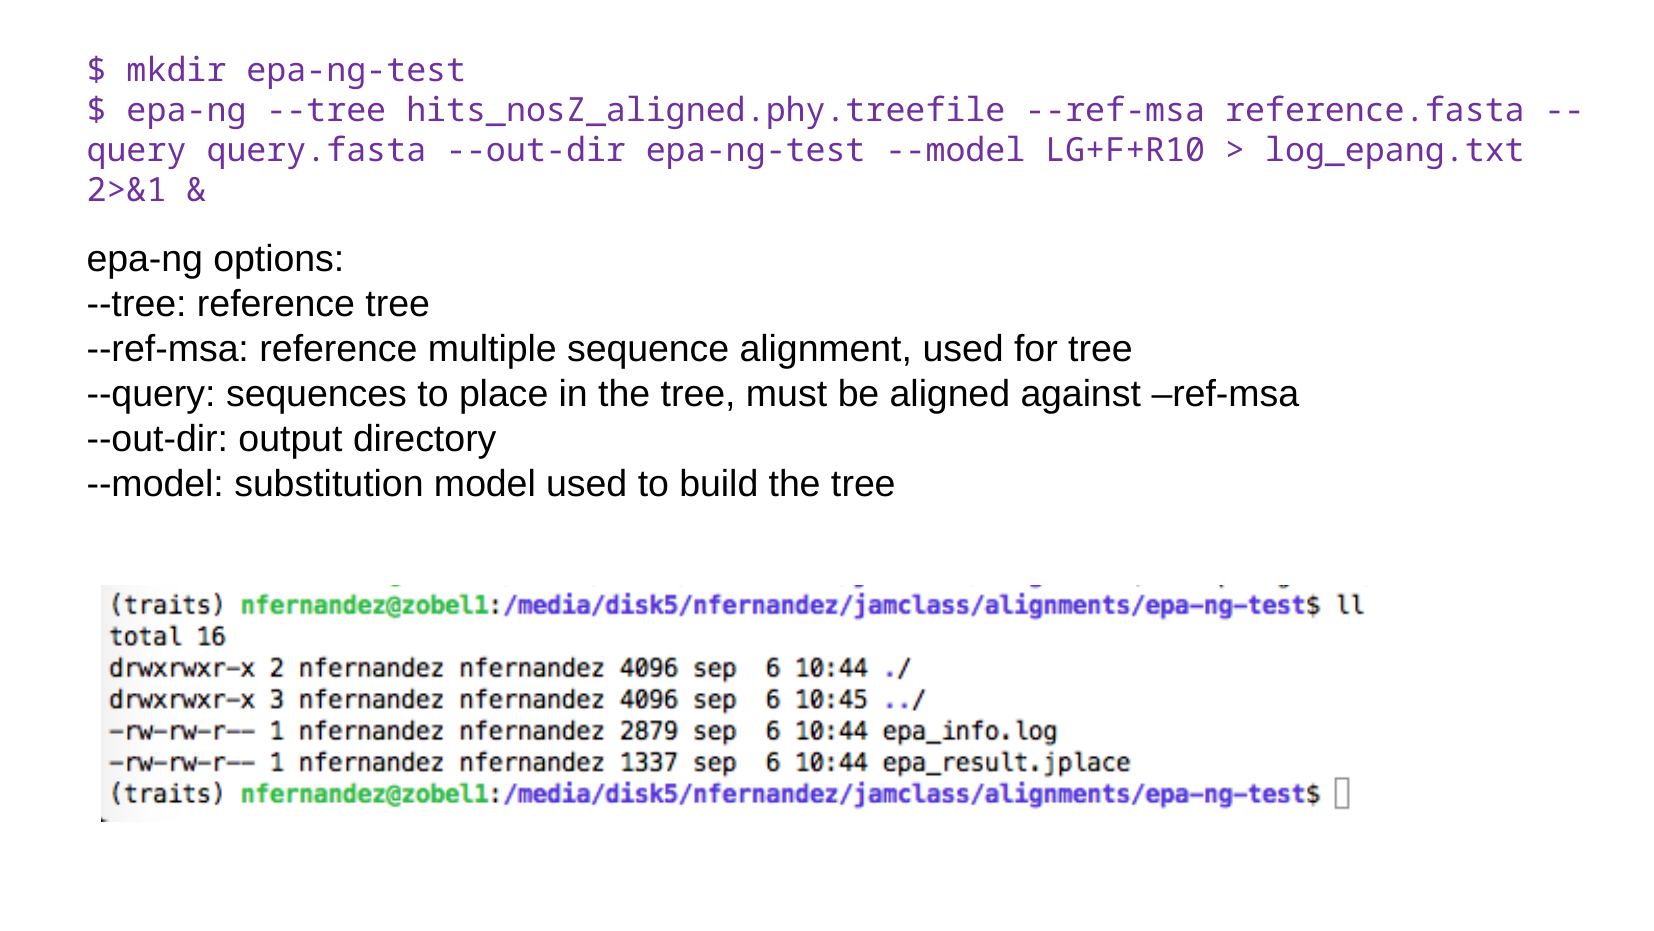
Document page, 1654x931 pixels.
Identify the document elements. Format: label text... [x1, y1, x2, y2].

picture [101, 585, 1452, 822]
text_box $ mkdir epa-ng-test $ epa-ng --tree hits_nosZ_aligned.phy.treefile --ref-msa reference.fasta --query query.fasta --out-dir epa-ng-test --model LG+F+R10 > log_epang.txt 2>&1 & [71, 40, 1635, 178]
text_box epa-ng options: --tree: reference tree --ref-msa: reference multiple sequence alignment, used for tree --query: sequences to place in the tree, must be aligned against –ref-msa --out-dir: output directory --model: substitution model used to build the tree [71, 226, 1411, 515]
